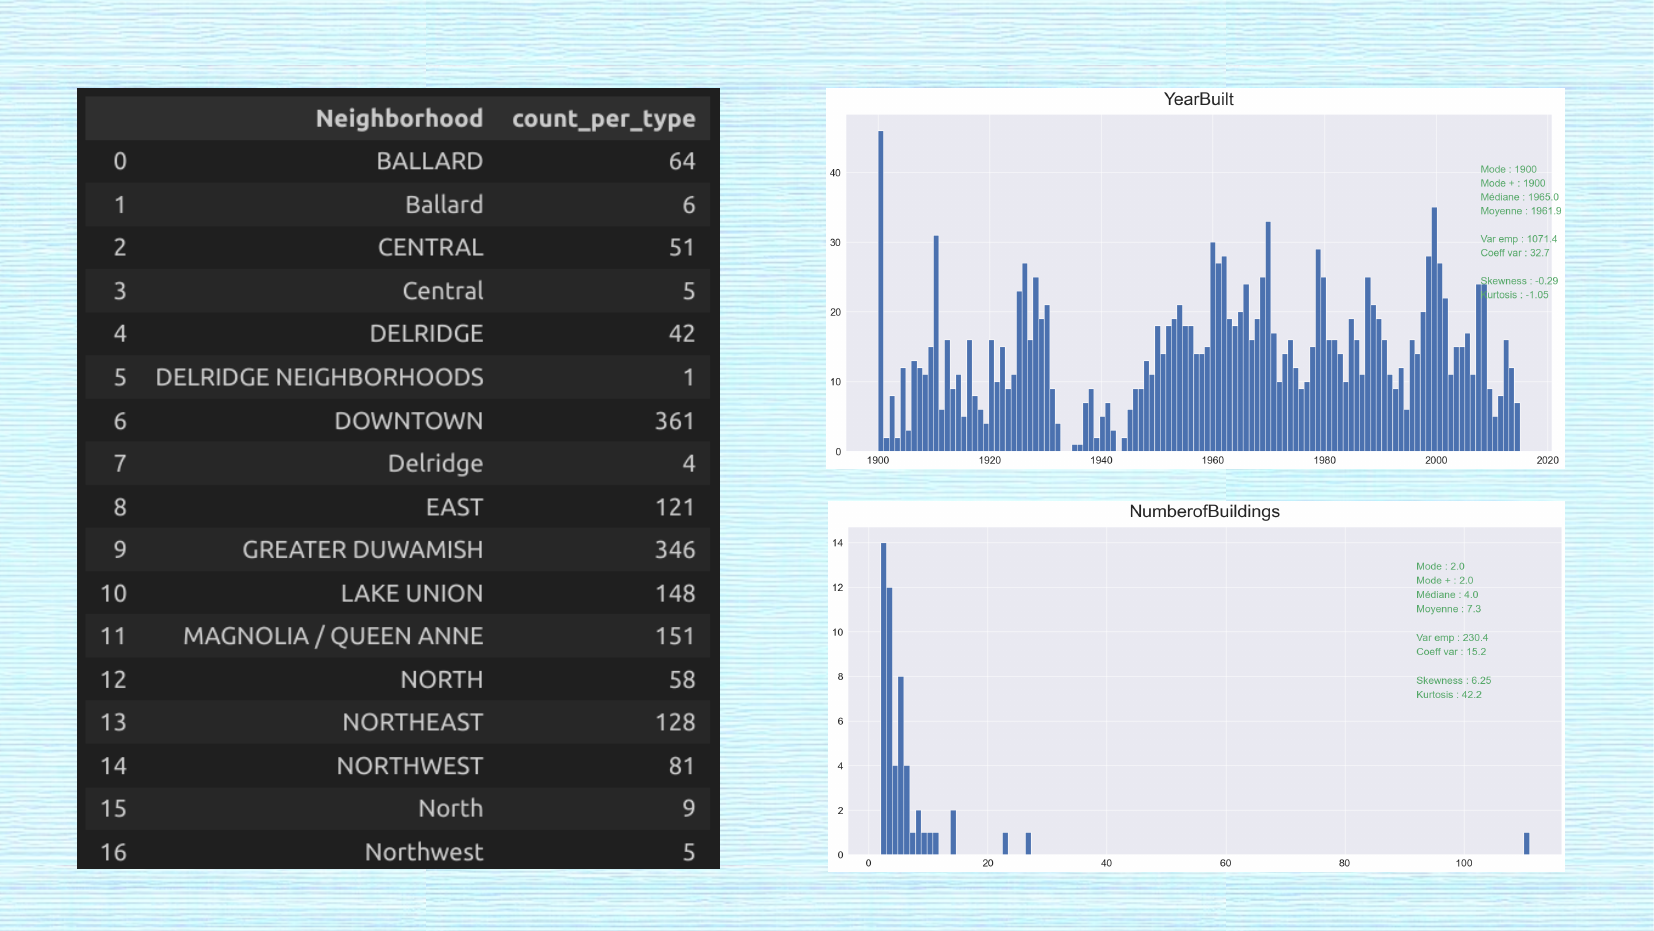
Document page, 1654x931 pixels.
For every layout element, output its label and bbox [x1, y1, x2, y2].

picture [826, 88, 1565, 469]
picture [77, 88, 720, 869]
picture [828, 501, 1565, 872]
